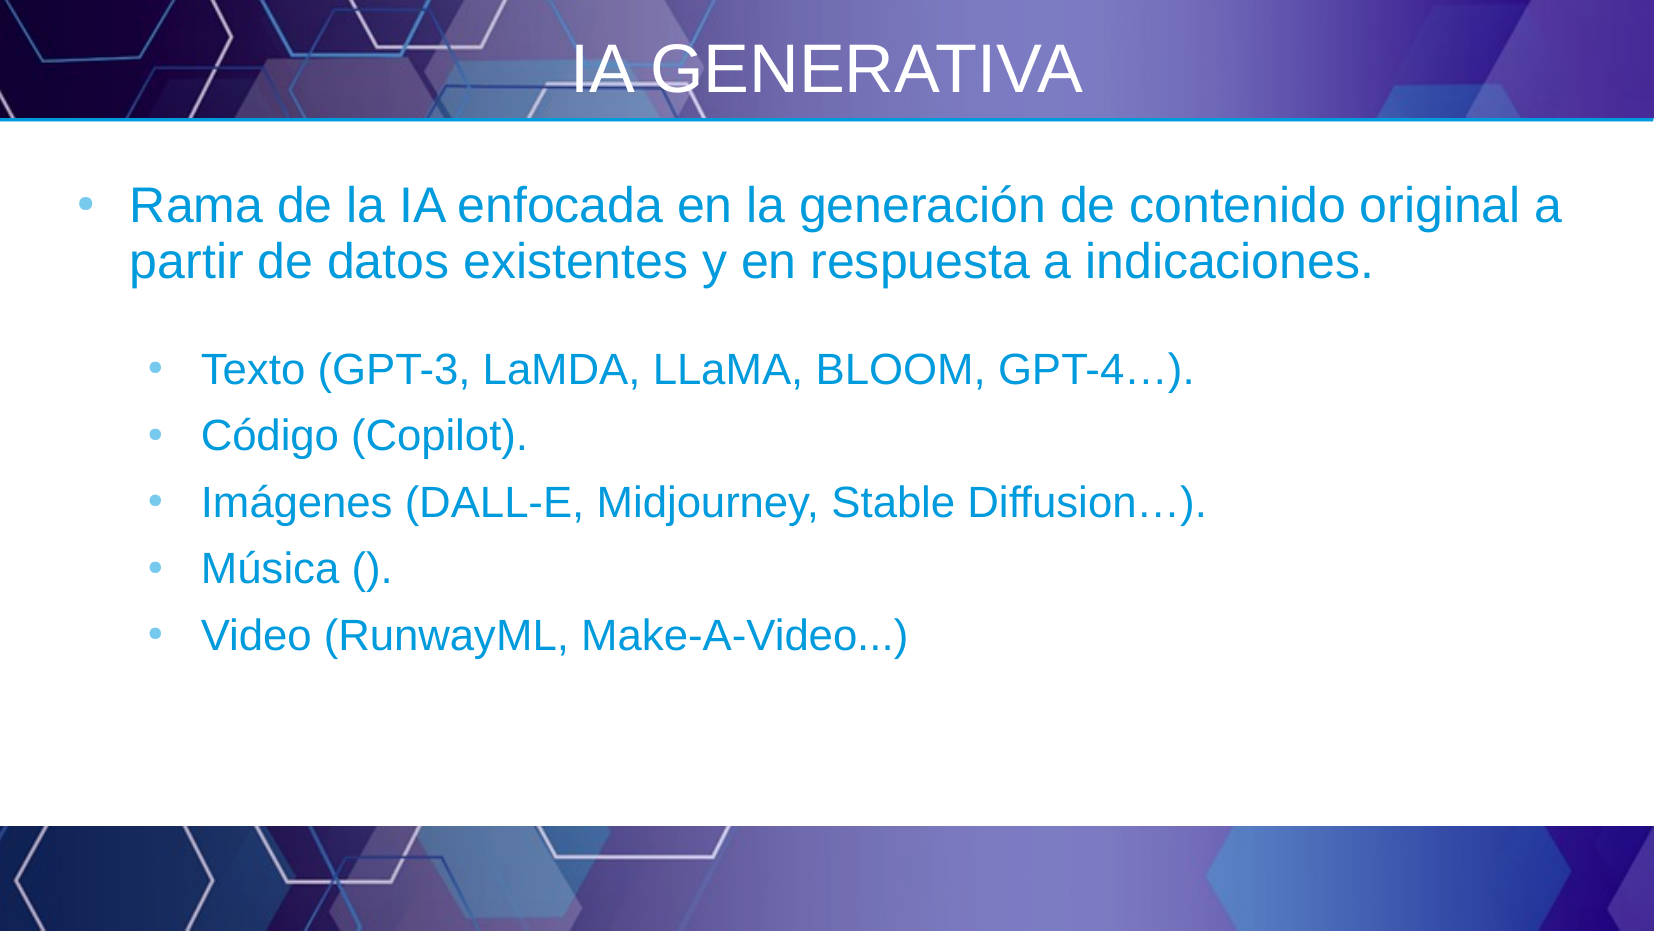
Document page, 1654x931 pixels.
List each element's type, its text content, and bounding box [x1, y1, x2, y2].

picture [0, 0, 1654, 117]
picture [0, 826, 1654, 931]
title IA GENERATIVA [59, 29, 1595, 108]
list Rama de la IA enfocada en la generación de contenido original a partir de datos existentes y en respuesta a indicaciones. Texto (GPT-3, LaMDA, LLaMA, BLOOM, GPT-4…). Código (Copilot). Imágenes (DALL-E, Midjourney, Stable Diffusion…). Música (). Video (RunwayML, Make-A-Video...) [59, 177, 1595, 768]
